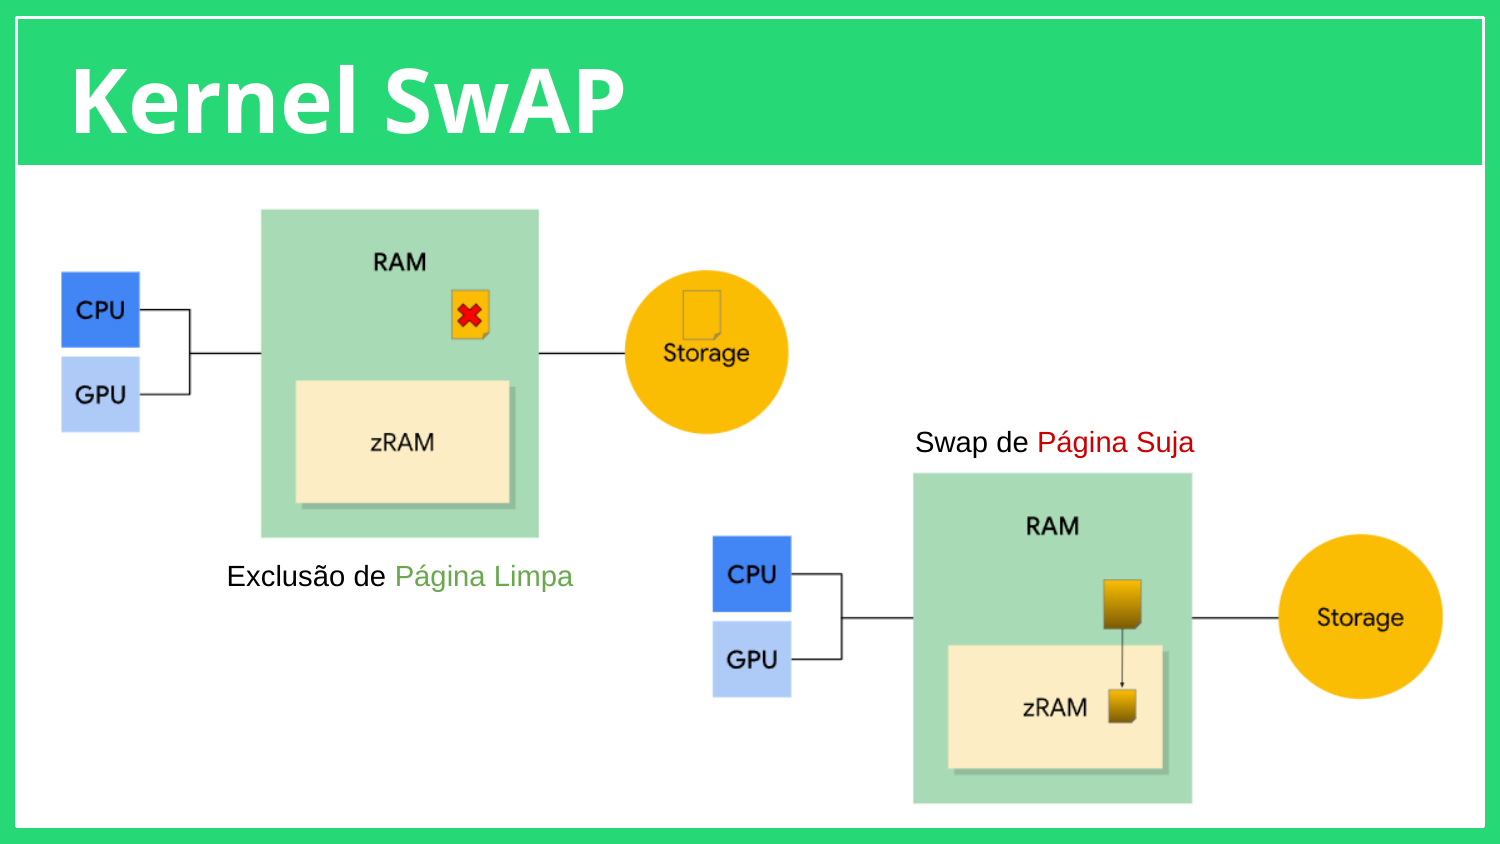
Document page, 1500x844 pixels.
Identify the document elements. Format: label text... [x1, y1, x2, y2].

picture [53, 205, 1449, 811]
text_box Exclusão de Página Limpa [39, 541, 704, 607]
text_box Swap de Página Suja [694, 408, 1416, 474]
text_box [18, 165, 1482, 828]
title Kernel SwAP DAEMON [53, 28, 790, 165]
